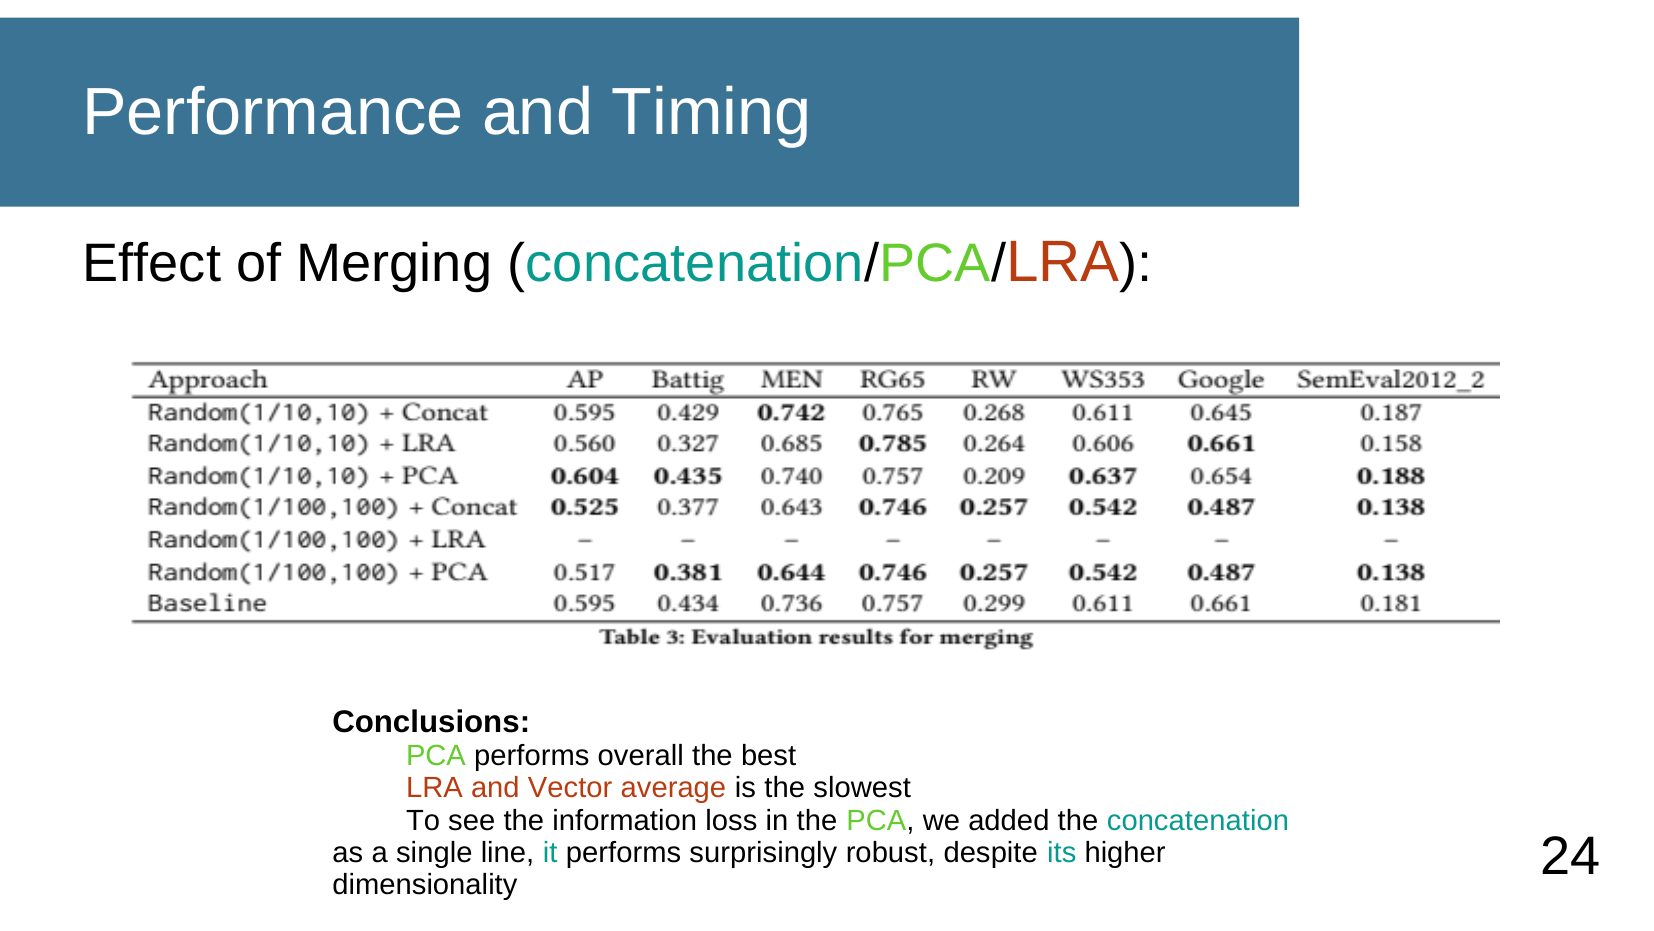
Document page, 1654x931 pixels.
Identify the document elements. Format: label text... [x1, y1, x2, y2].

list Effect of Merging (concatenation/PCA/LRA): [82, 224, 1571, 764]
title Performance and Timing [82, 35, 1234, 189]
picture [124, 348, 1501, 664]
text_box Conclusions: PCA performs overall the best LRA and Vector average is the slowest To see the information loss in the PCA, we added the concatenation as a single line, it performs surprisingly robust, despite its higher dimensionality [317, 696, 1341, 909]
